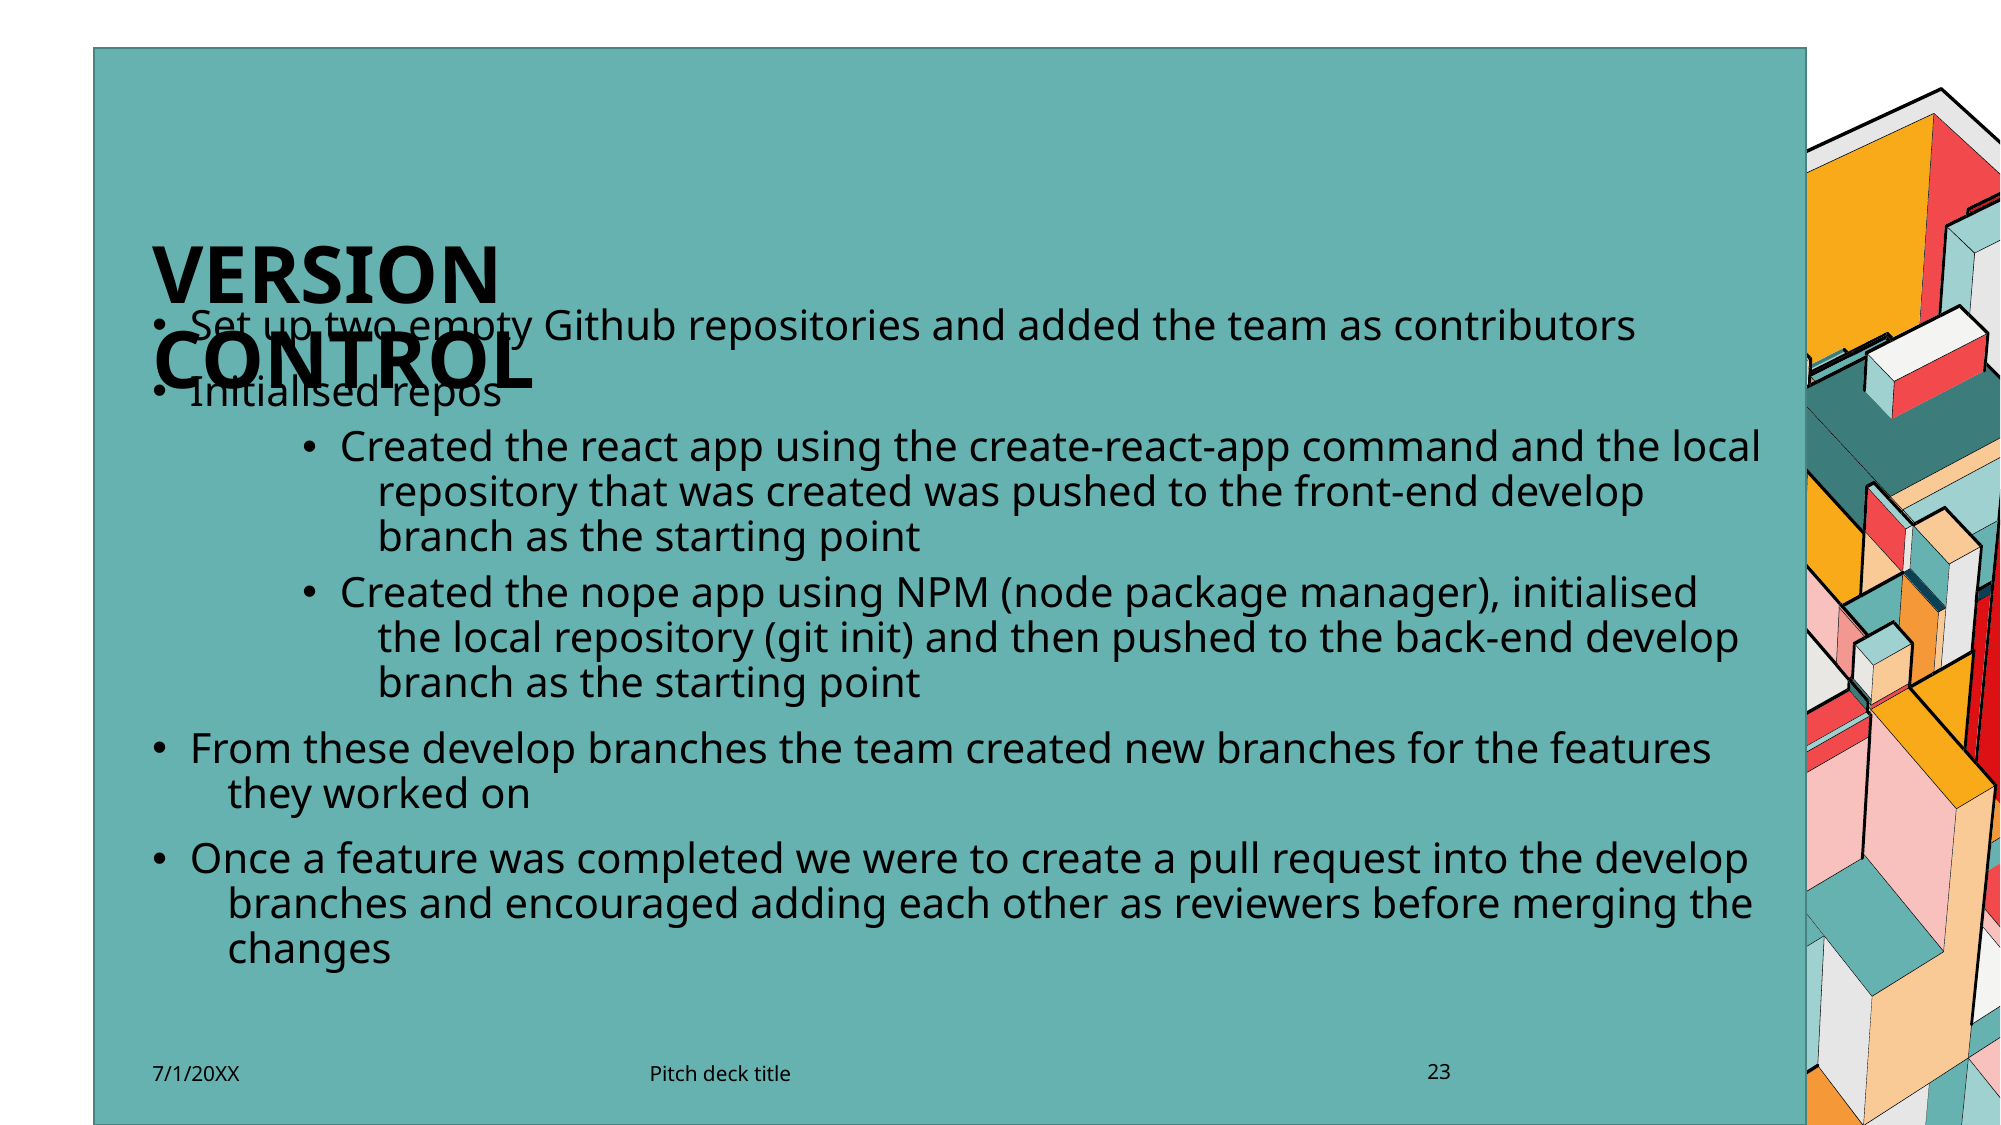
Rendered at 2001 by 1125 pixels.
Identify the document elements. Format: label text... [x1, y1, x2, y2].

text_box Pitch deck title [634, 1042, 1085, 1103]
text_box 7/1/20XX [137, 1042, 363, 1103]
text_box ‹#› [1412, 1042, 1863, 1103]
text_box Set up two empty Github repositories and added the team as contributors Initialised repos Created the react app using the create-react-app command and the local repository that was created was pushed to the front-end develop branch as the starting point Created the nope app using NPM (node package manager), initialised the local repository (git init) and then pushed to the back-end develop branch as the starting point From these develop branches the team created new branches for the features they worked on Once a feature was completed we were to create a pull request into the develop branches and encouraged adding each other as reviewers before merging the changes [137, 297, 1788, 929]
title Version Control [137, 57, 1788, 283]
text_box [94, 48, 1806, 1125]
